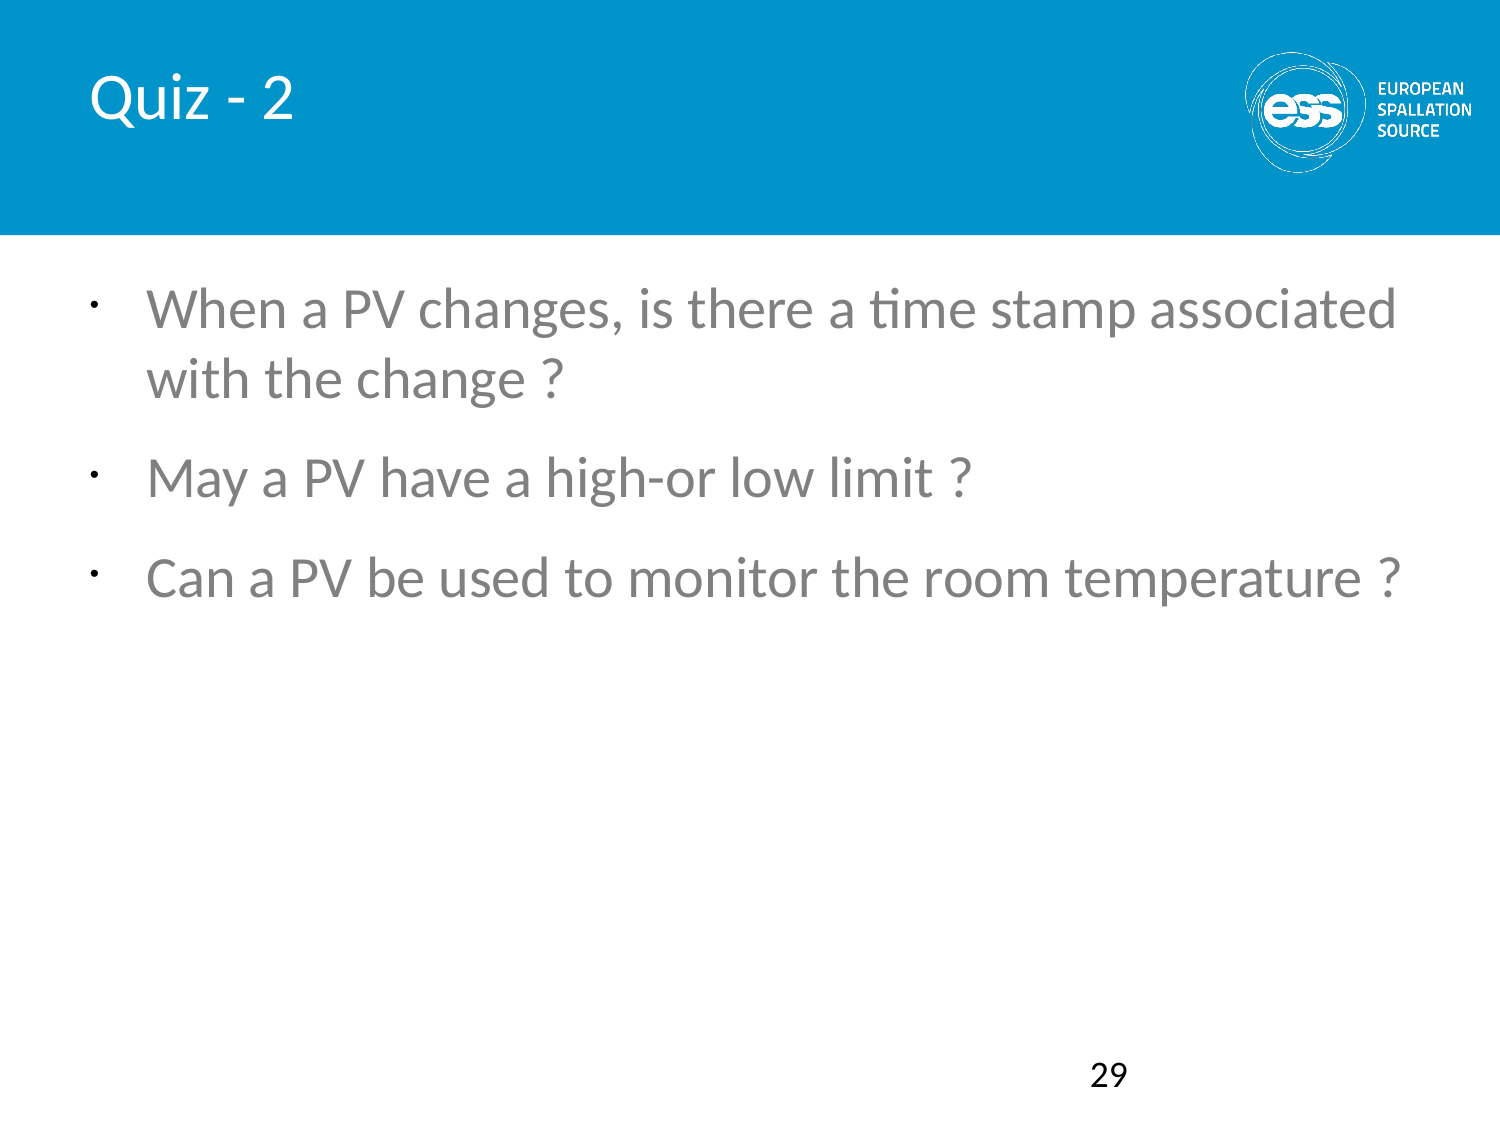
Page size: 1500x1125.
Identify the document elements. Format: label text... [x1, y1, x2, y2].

picture [1436, 104, 1444, 115]
picture [1454, 83, 1458, 94]
picture [1432, 125, 1438, 136]
list When a PV changes, is there a time stamp associated with the change ? May a PV have a high-or low limit ? Can a PV be used to monitor the room temperature ? [75, 262, 1425, 1005]
picture [1389, 104, 1393, 115]
picture [1264, 94, 1342, 127]
picture [1379, 83, 1385, 94]
picture [1423, 83, 1430, 94]
picture [1398, 109, 1406, 115]
slide_number <number> [1074, 1042, 1425, 1103]
picture [1418, 104, 1423, 115]
picture [1409, 104, 1415, 115]
picture [1443, 86, 1450, 93]
picture [1400, 83, 1407, 94]
title Quiz - 2 [75, 45, 1247, 233]
picture [1422, 125, 1428, 134]
